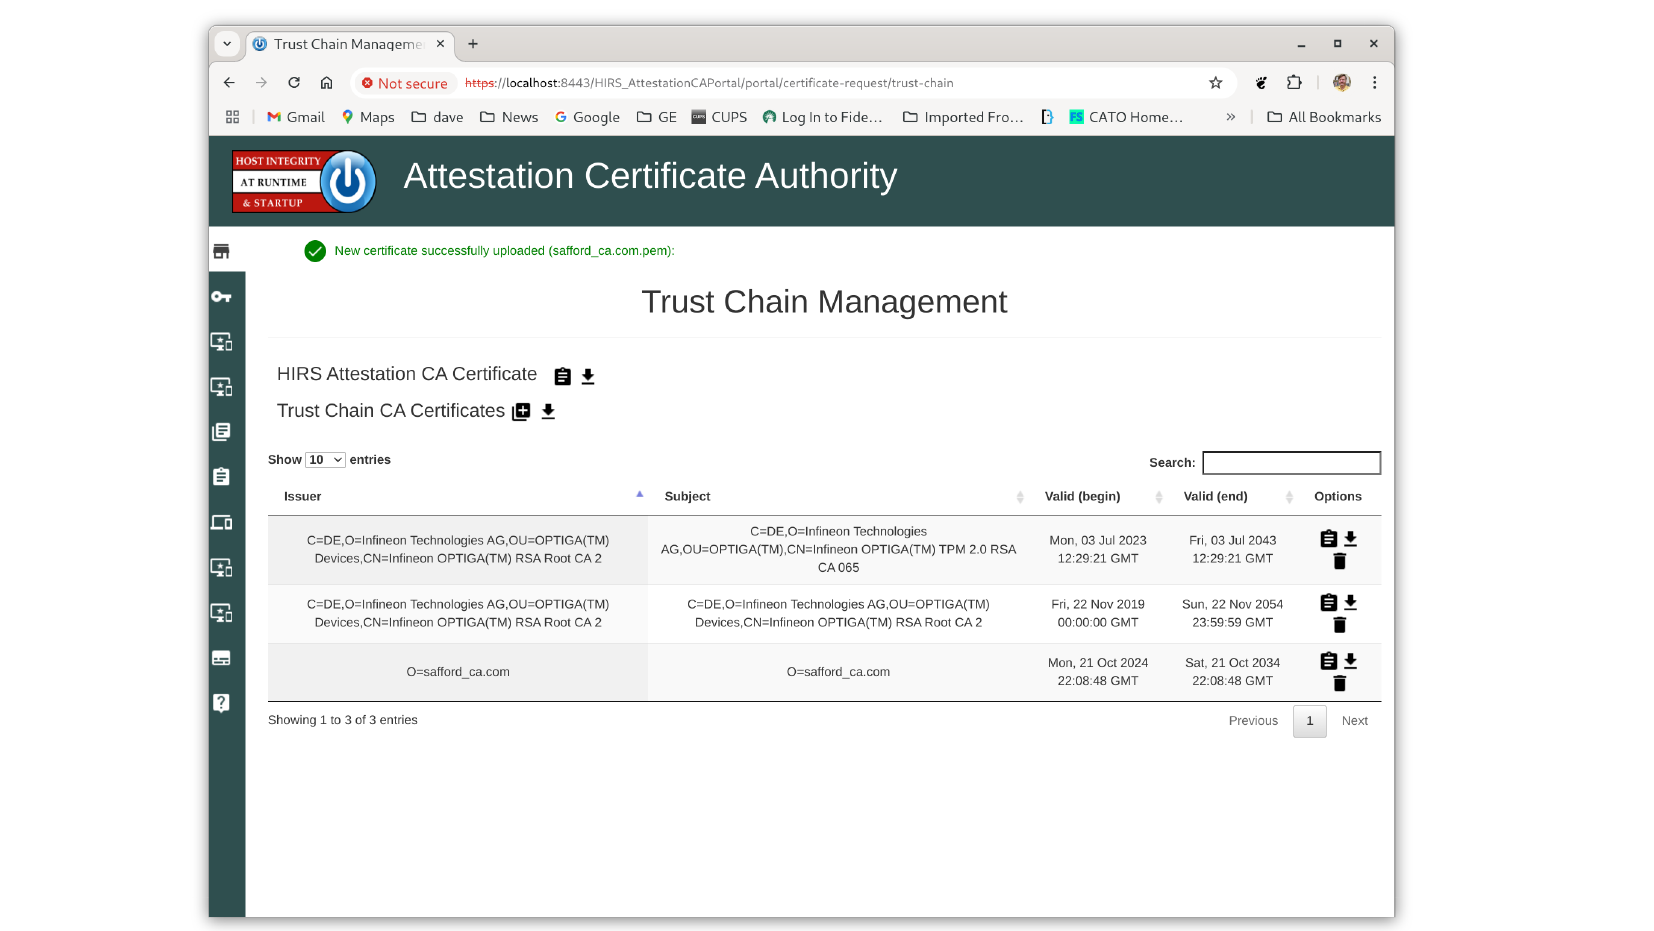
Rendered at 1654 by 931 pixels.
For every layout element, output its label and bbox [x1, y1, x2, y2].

picture [189, 8, 1413, 931]
